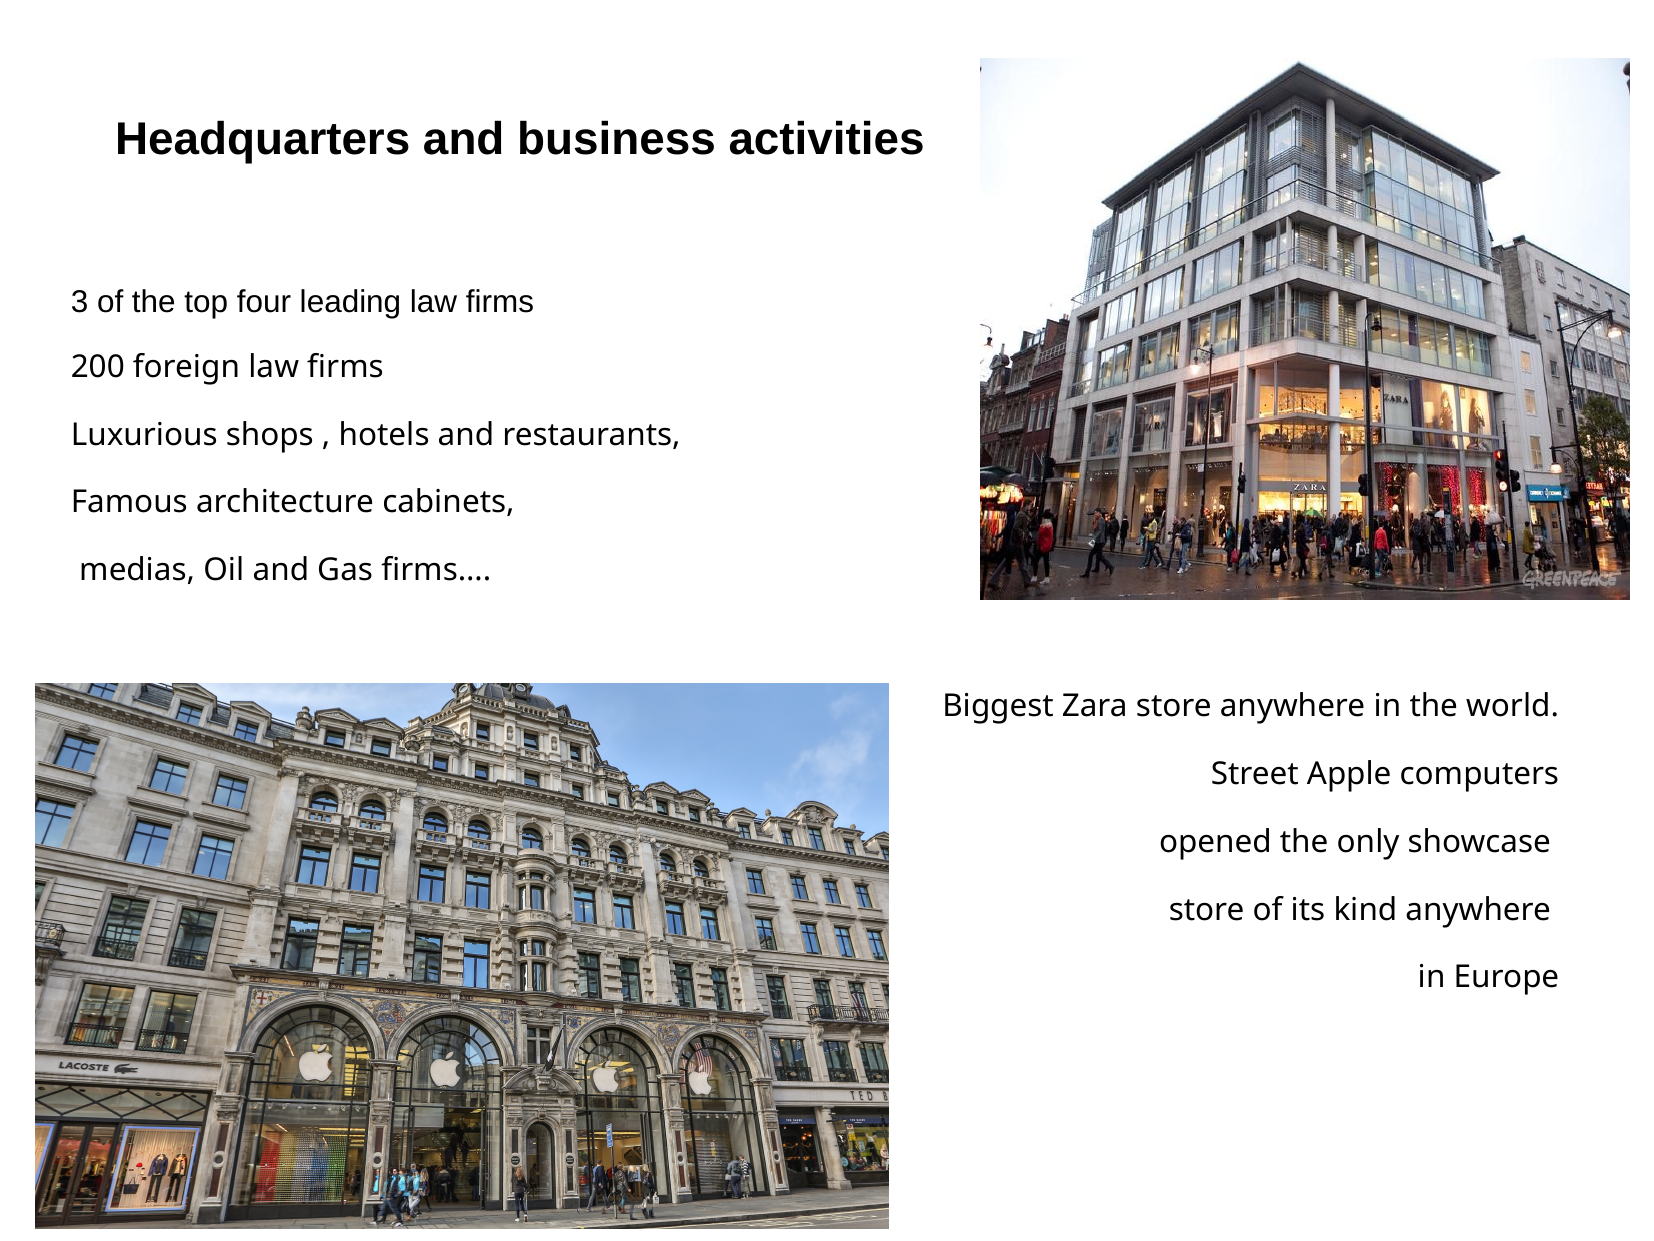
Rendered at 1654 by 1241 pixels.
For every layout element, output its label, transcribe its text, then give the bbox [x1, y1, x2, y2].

picture [35, 683, 889, 1229]
list 3 of the top four leading law firms 200 foreign law firms Luxurious shops , hotels and restaurants, Famous architecture cabinets, medias, Oil and Gas firms…. Biggest Zara store anywhere in the world. Street Apple computers opened the only showcase store of its kind anywhere in Europe [70, 283, 1560, 1003]
picture [980, 58, 1630, 600]
title Headquarters and business activities [0, 35, 1241, 243]
